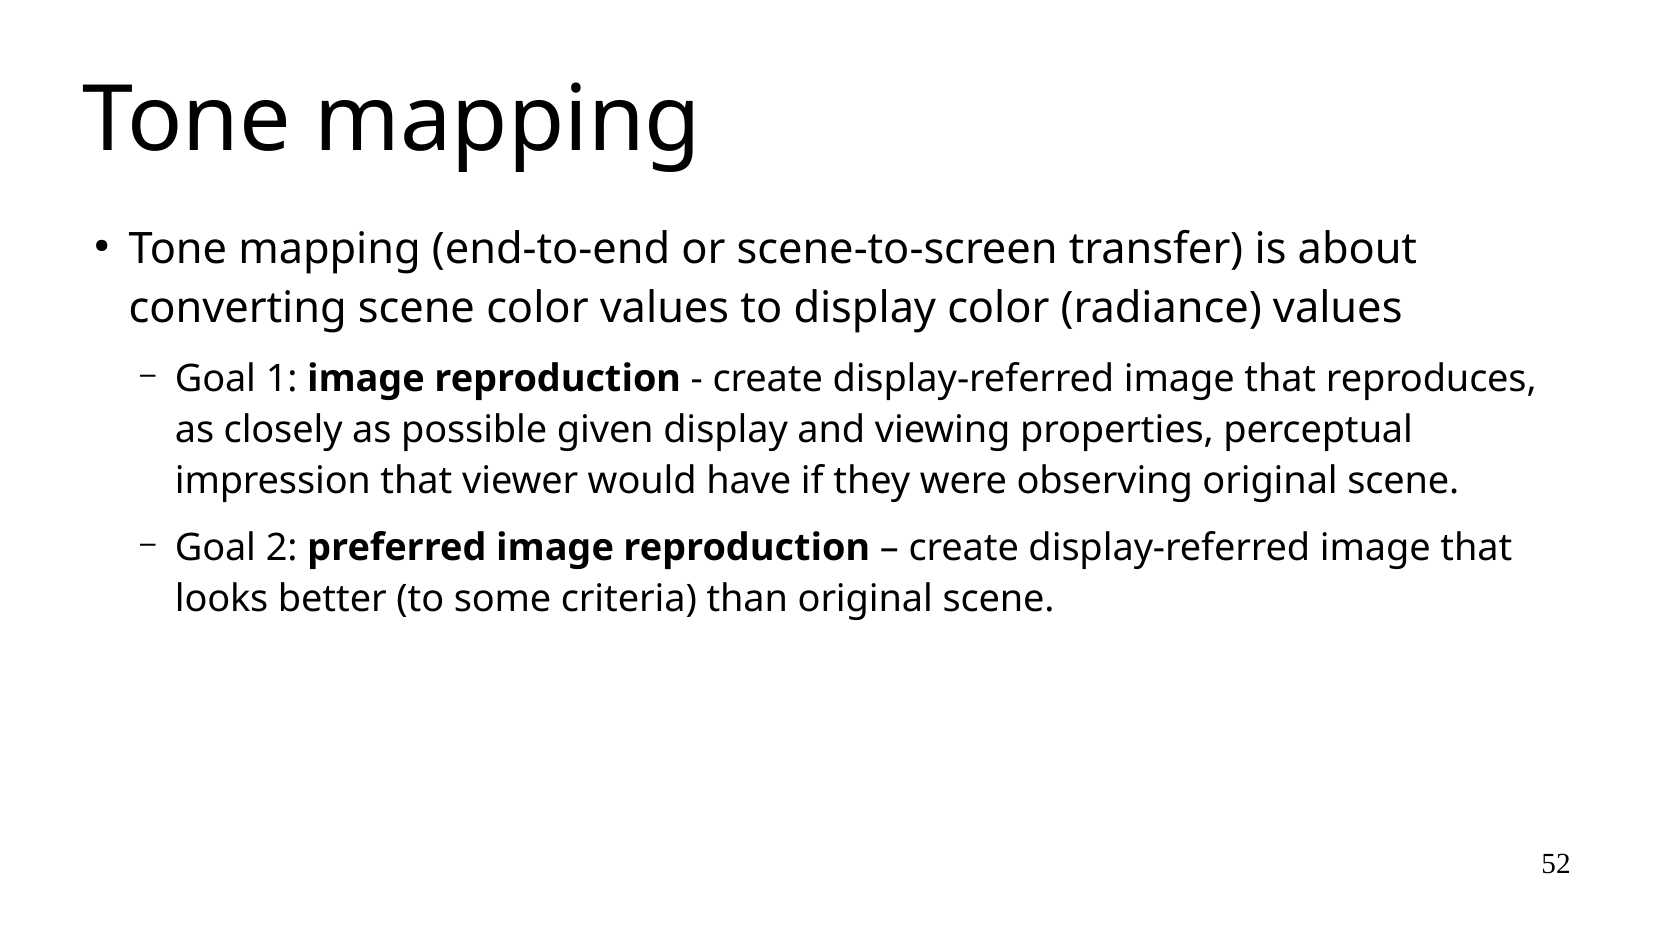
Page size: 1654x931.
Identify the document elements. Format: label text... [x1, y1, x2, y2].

list Tone mapping (end-to-end or scene-to-screen transfer) is about converting scene color values to display color (radiance) values Goal 1: image reproduction - create display-referred image that reproduces, as closely as possible given display and viewing properties, perceptual impression that viewer would have if they were observing original scene. Goal 2: preferred image reproduction – create display-referred image that looks better (to some criteria) than original scene. [82, 217, 1571, 631]
title Tone mapping [82, 37, 1571, 193]
